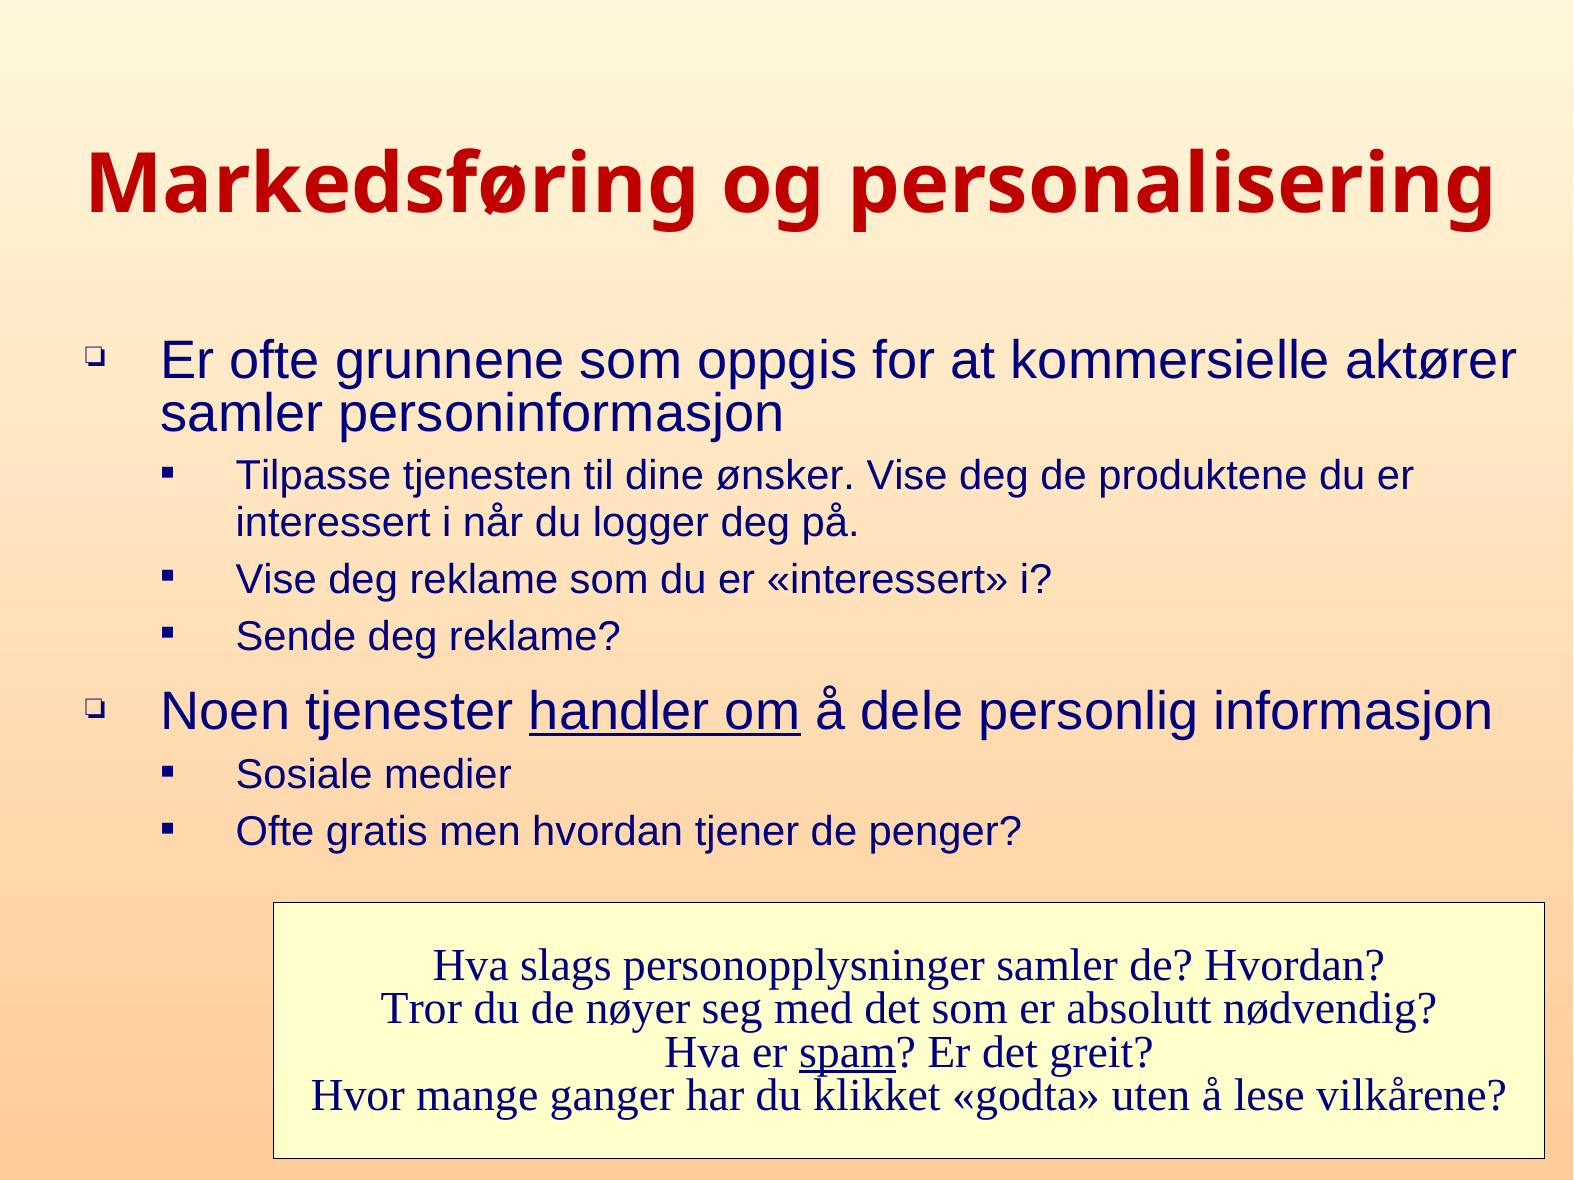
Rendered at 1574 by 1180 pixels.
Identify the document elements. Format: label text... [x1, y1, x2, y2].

list Er ofte grunnene som oppgis for at kommersielle aktører samler personinformasjon Tilpasse tjenesten til dine ønsker. Vise deg de produktene du er interessert i når du logger deg på. Vise deg reklame som du er «interessert» i? Sende deg reklame? Noen tjenester handler om å dele personlig informasjon Sosiale medier Ofte gratis men hvordan tjener de penger? [85, 336, 1539, 1170]
title Markedsføring og personalisering [39, 54, 1543, 309]
text_box Hva slags personopplysninger samler de? Hvordan? Tror du de nøyer seg med det som er absolutt nødvendig? Hva er spam? Er det greit? Hvor mange ganger har du klikket «godta» uten å lese vilkårene? [273, 902, 1545, 1159]
